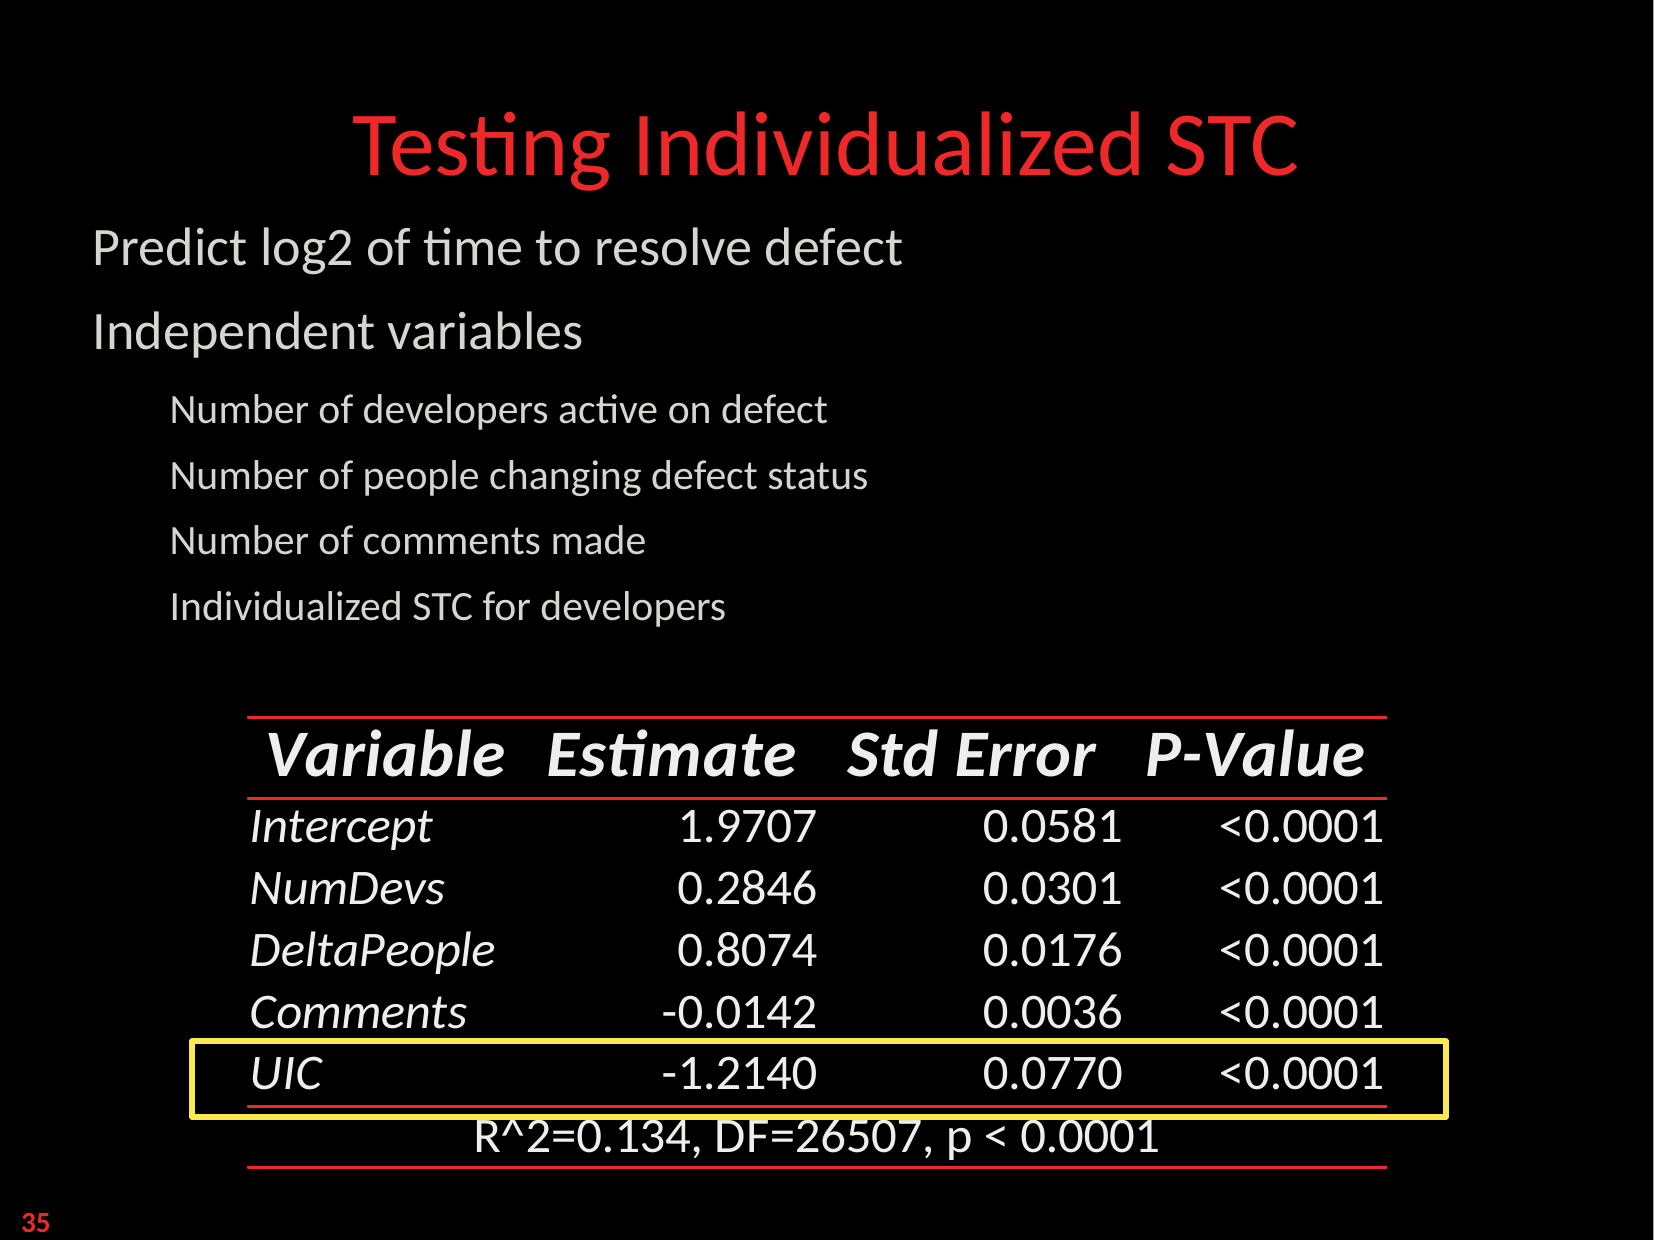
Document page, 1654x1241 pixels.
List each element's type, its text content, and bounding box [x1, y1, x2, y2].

chart [247, 1120, 1389, 1231]
list Predict log2 of time to resolve defect Independent variables Number of developers active on defect Number of people changing defect status Number of comments made Individualized STC for developers [75, 225, 1564, 713]
title Testing Individualized STC [82, 49, 1571, 257]
chart [247, 716, 1389, 1038]
chart [247, 1044, 1389, 1114]
